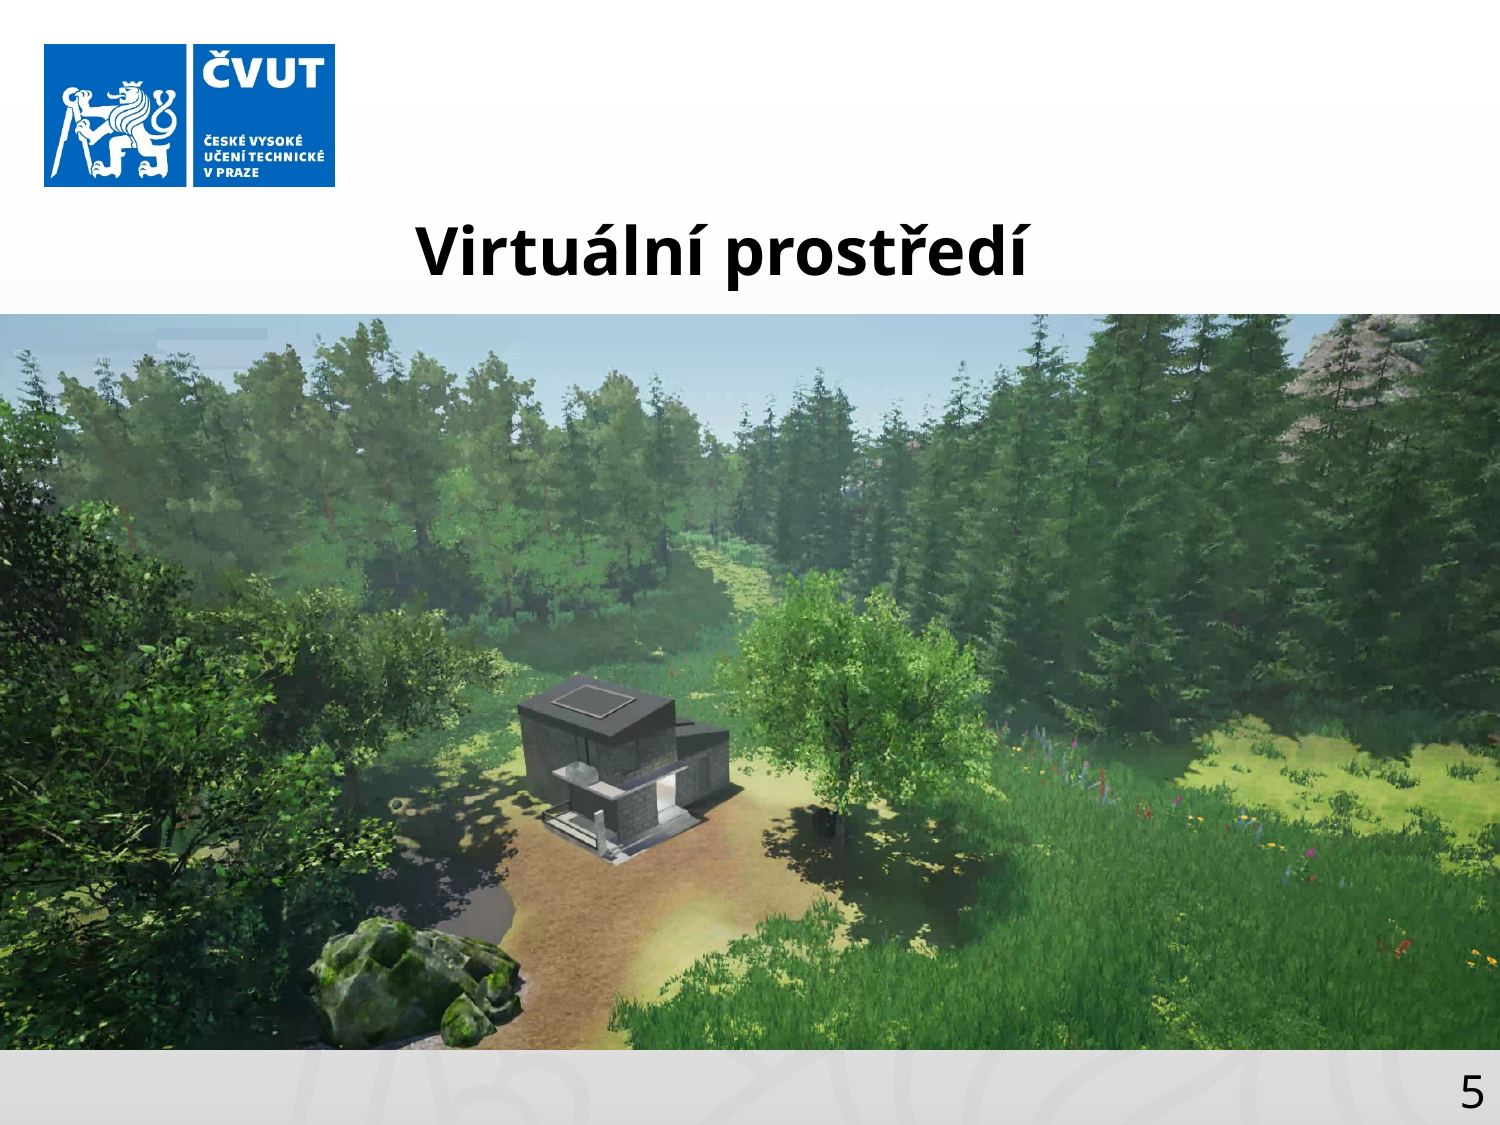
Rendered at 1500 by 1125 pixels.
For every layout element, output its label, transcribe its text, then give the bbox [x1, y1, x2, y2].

text_box 5 [1444, 1055, 1500, 1125]
title Virtuální prostředí [400, 210, 1100, 300]
picture [0, 0, 1500, 1125]
